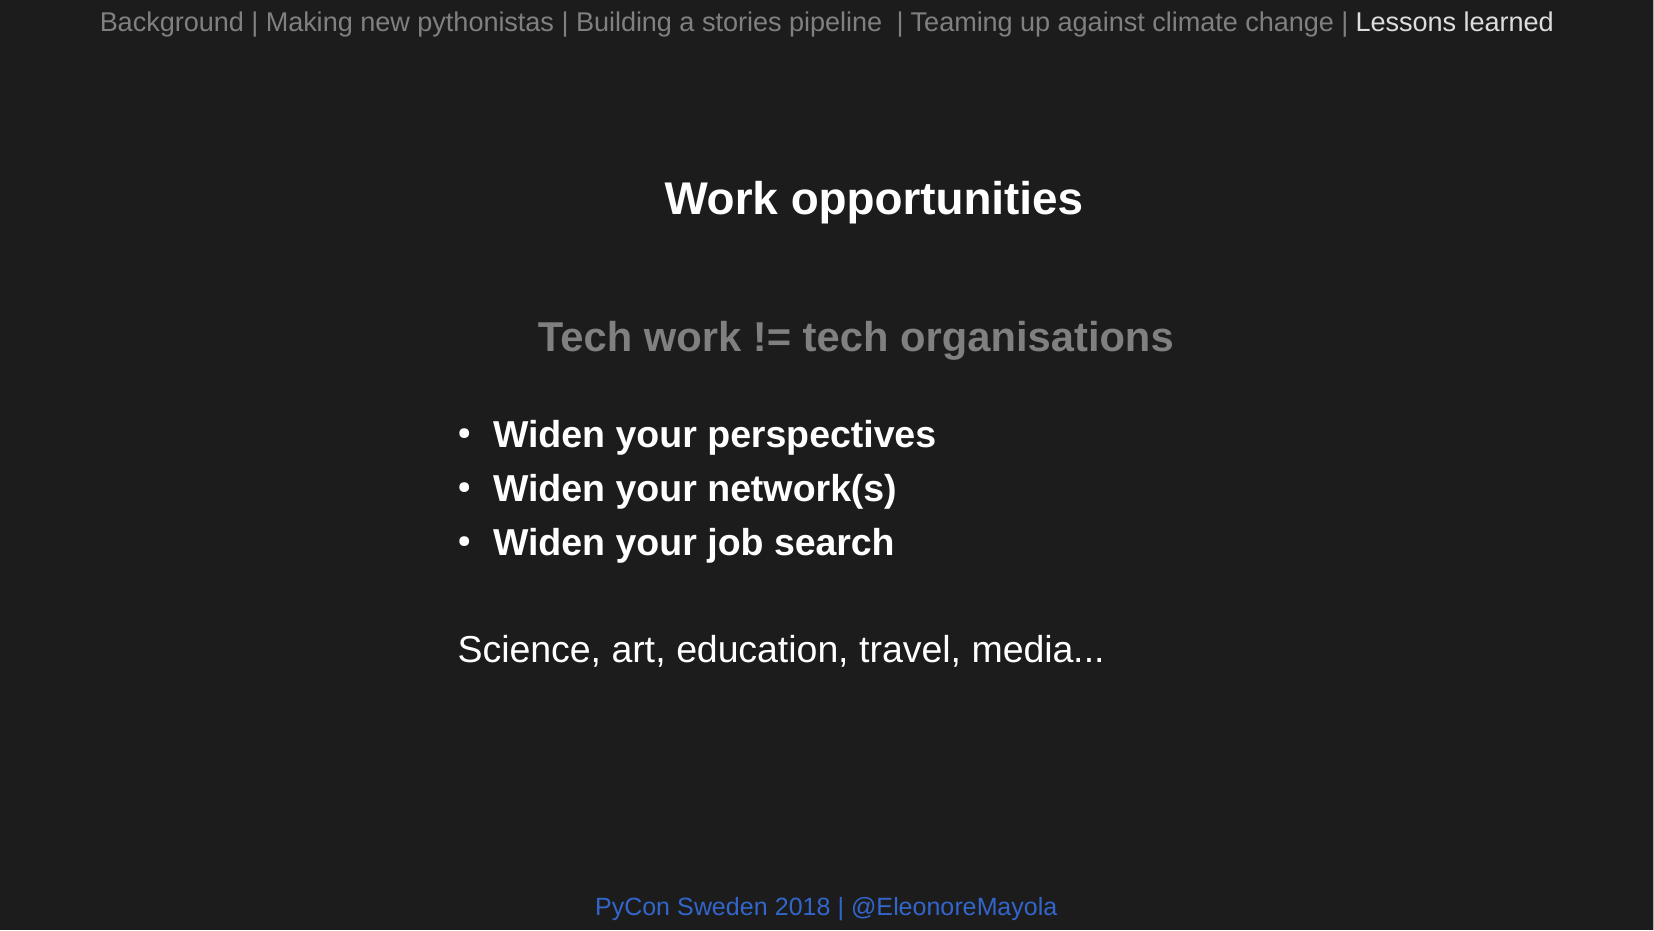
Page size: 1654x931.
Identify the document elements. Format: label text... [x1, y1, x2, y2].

text_box Work opportunities [354, 165, 1394, 283]
text_box Background | Making new pythonistas | Building a stories pipeline | Teaming up against climate change | Lessons learned [0, 0, 1654, 57]
text_box PyCon Sweden 2018 | @EleonoreMayola [460, 885, 1193, 931]
text_box Tech work != tech organisations Widen your perspectives Widen your network(s) Widen your job search Science, art, education, travel, media... [442, 306, 1247, 725]
